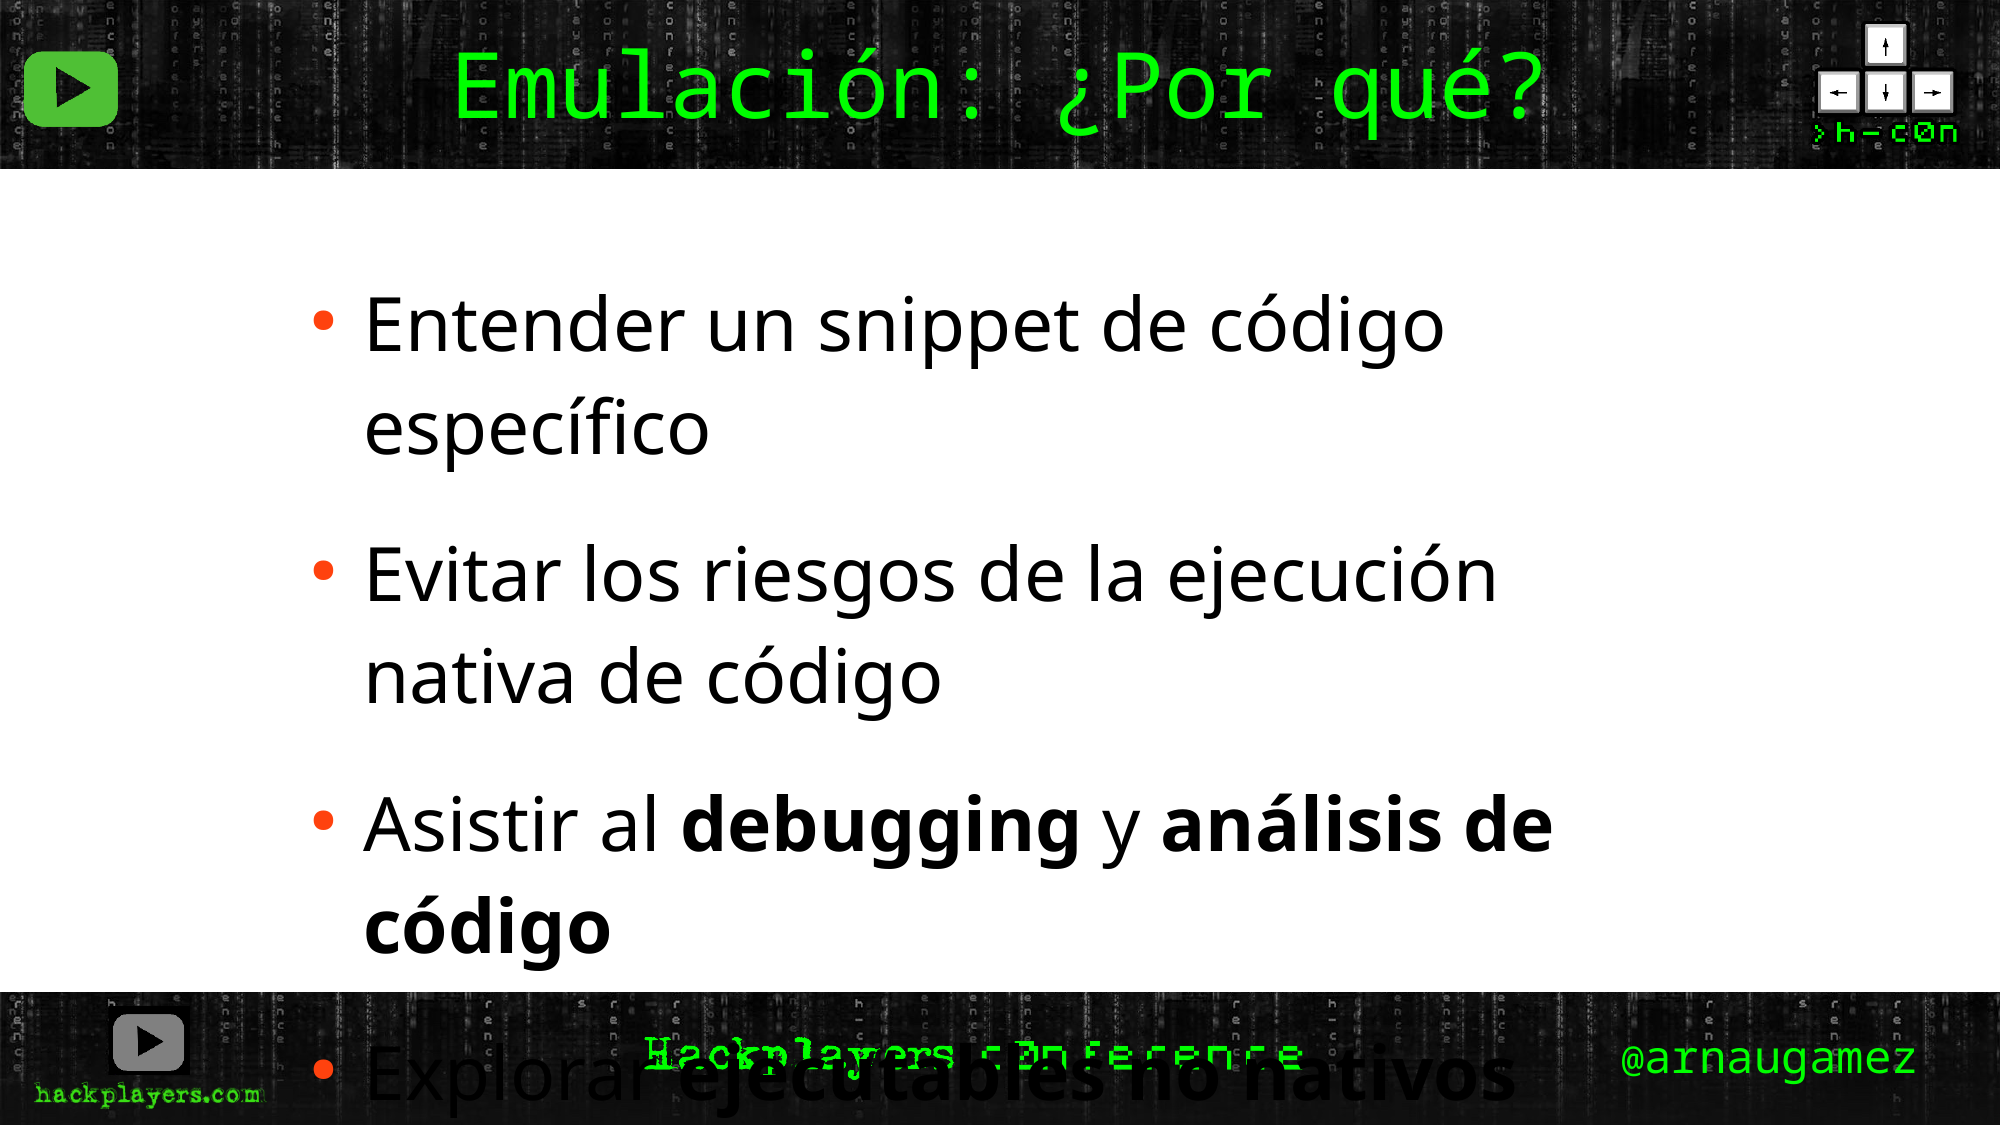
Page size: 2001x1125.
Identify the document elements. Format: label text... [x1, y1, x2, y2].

list Entender un snippet de código específico Evitar los riesgos de la ejecución nativa de código Asistir al debugging y análisis de código Explorar ejecutables no nativos [292, 271, 1708, 854]
title Emulación: ¿Por qué? [256, 0, 1745, 166]
picture [0, 0, 2000, 169]
picture [0, 992, 2000, 1125]
